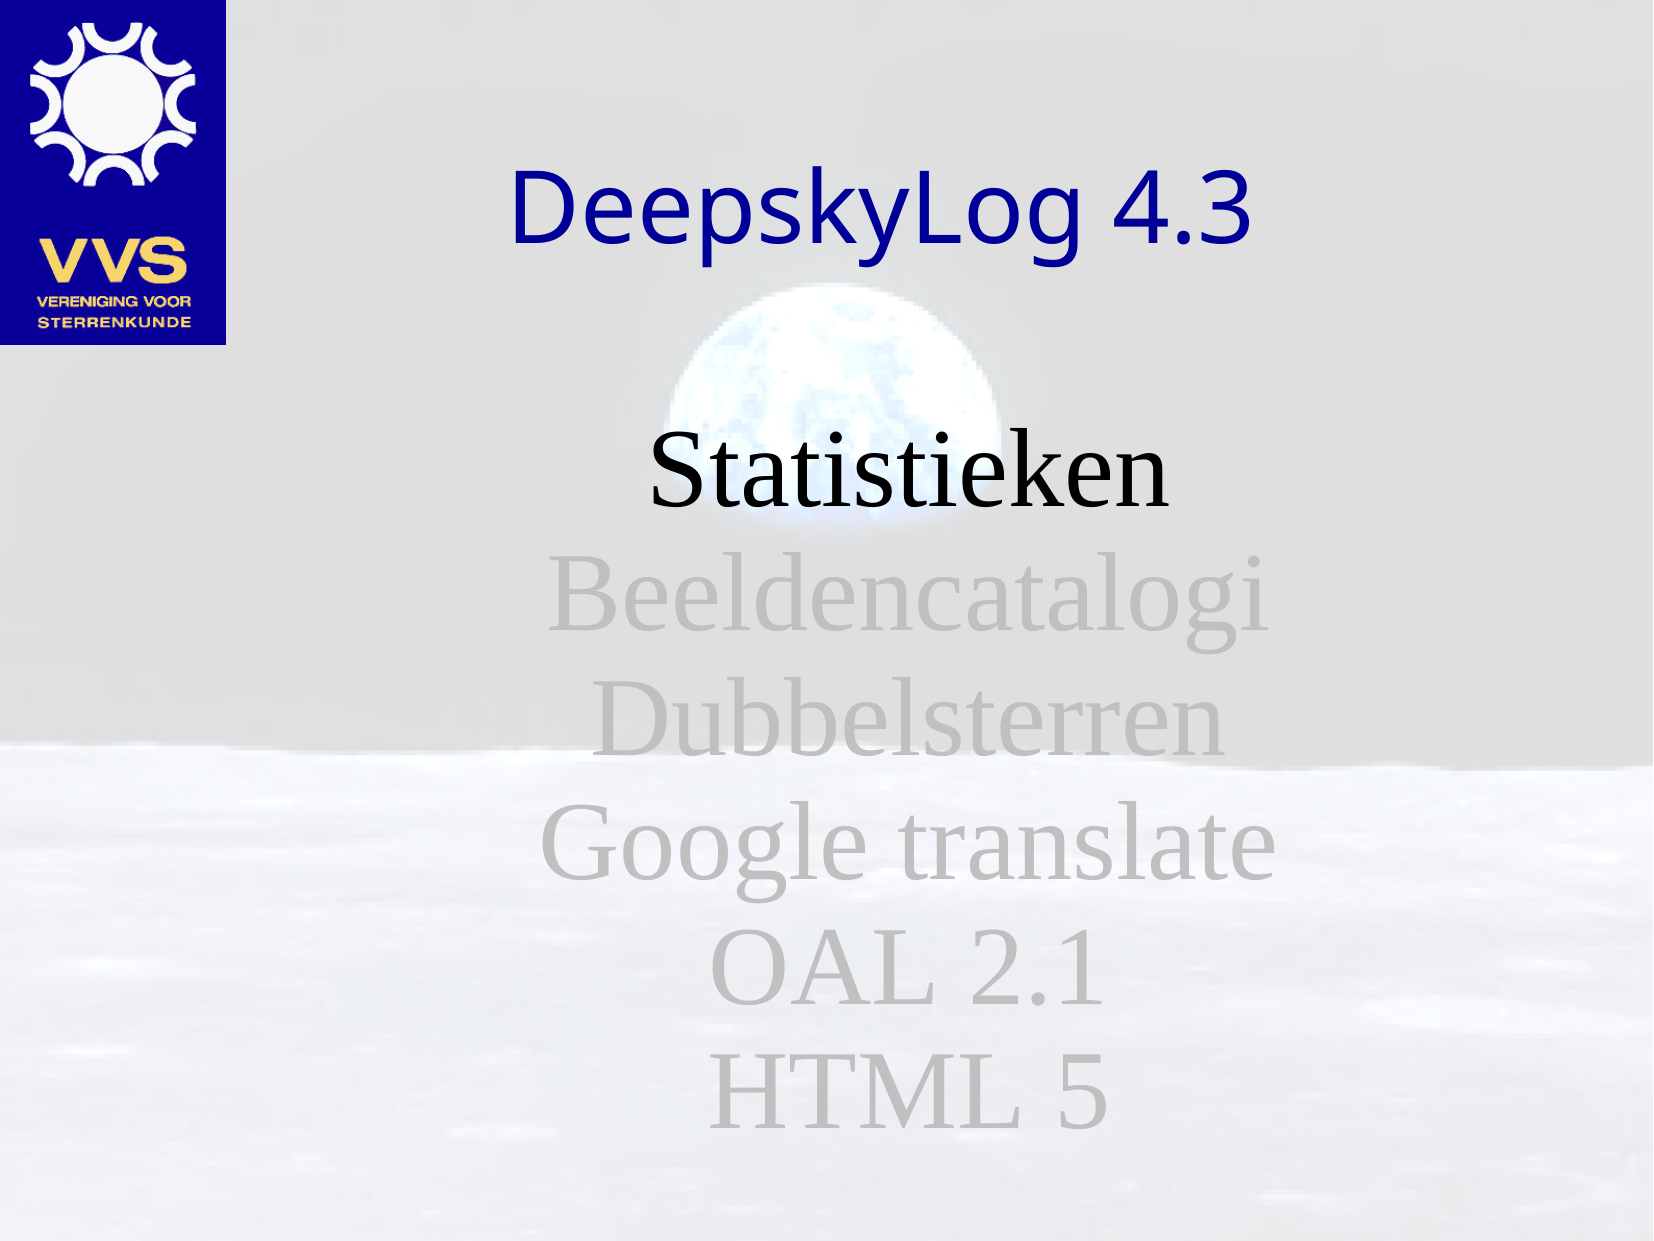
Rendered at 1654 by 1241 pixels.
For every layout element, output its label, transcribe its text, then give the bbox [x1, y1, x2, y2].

text_box Statistieken Beeldencatalogi Dubbelsterren Google translate OAL 2.1 HTML 5 [0, 398, 1653, 1241]
title DeepskyLog 4.3 [341, 66, 1420, 342]
picture [0, 0, 226, 345]
